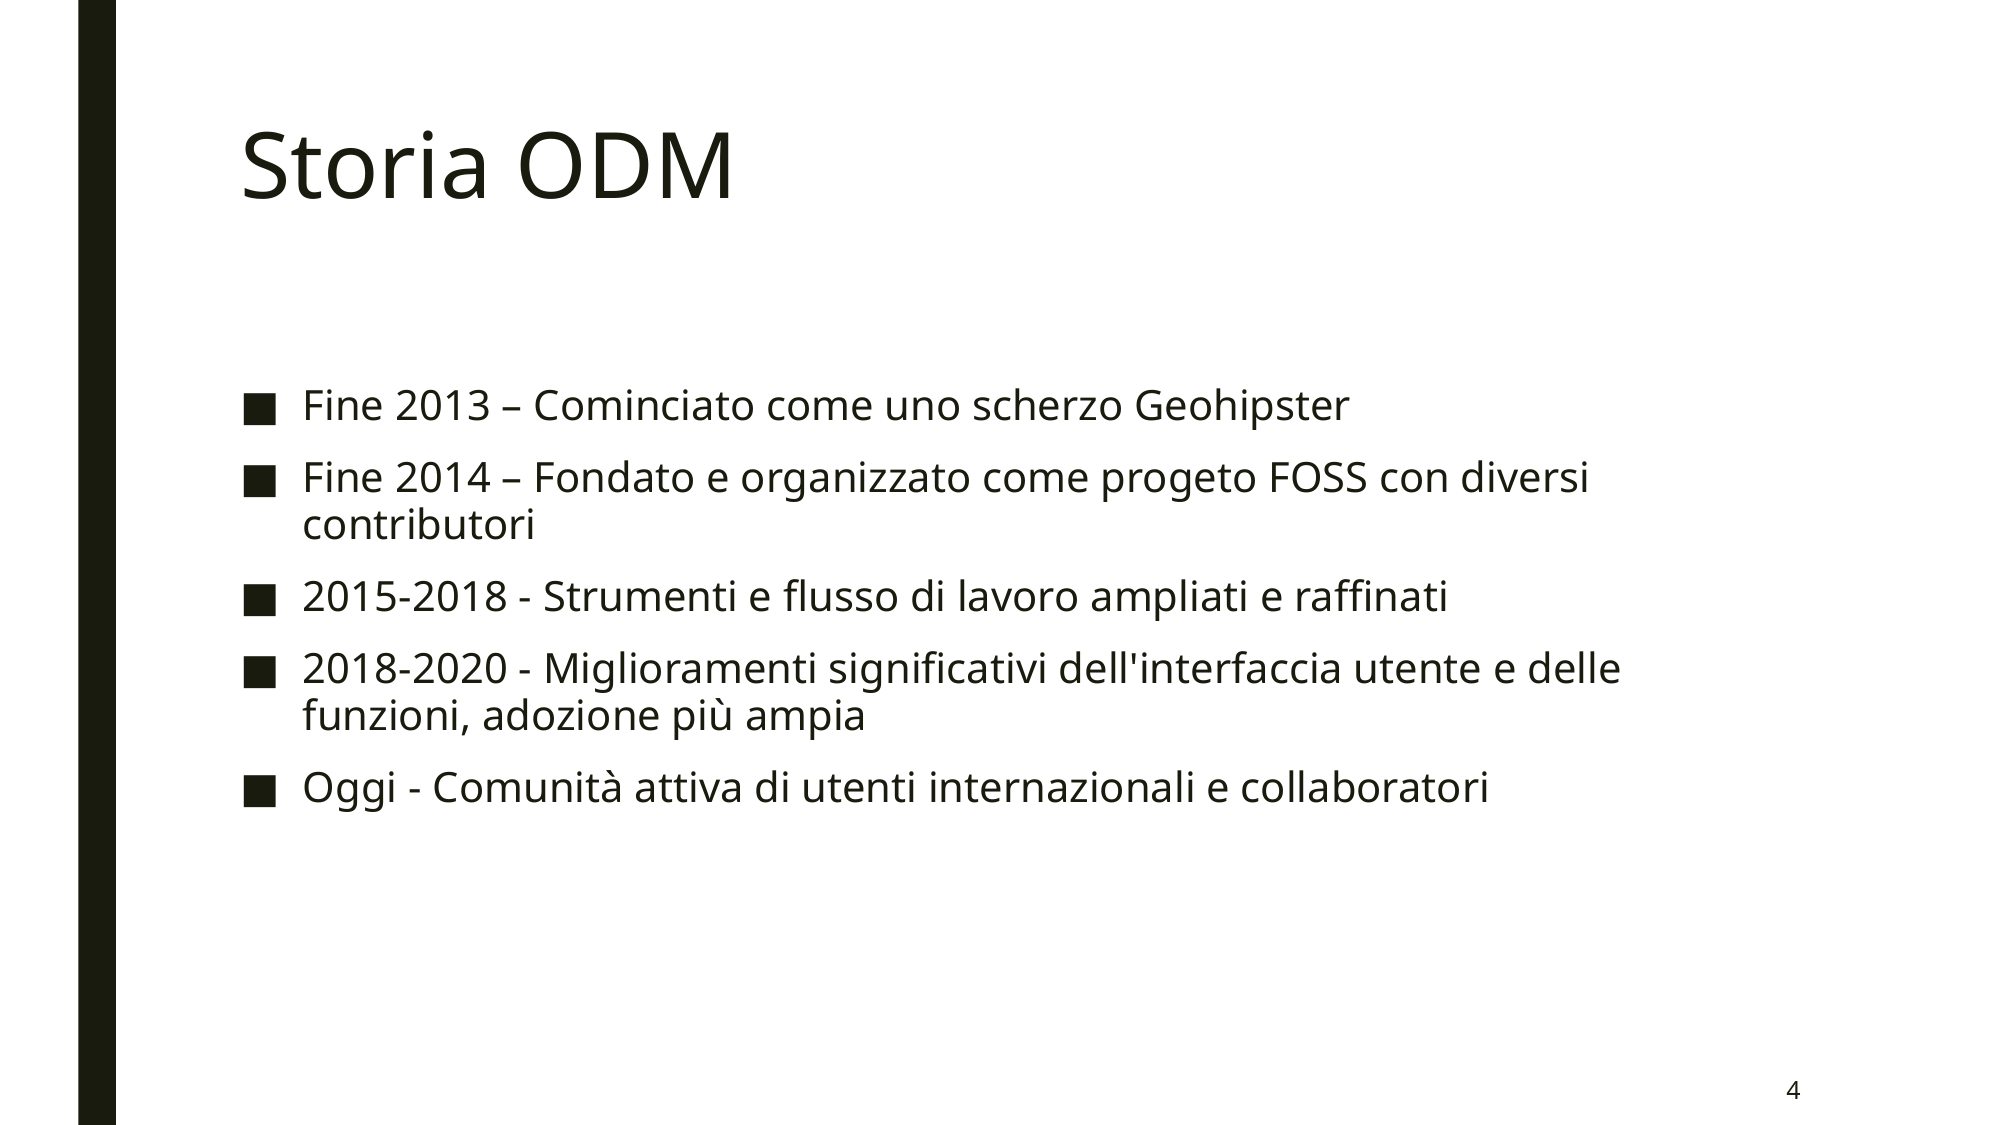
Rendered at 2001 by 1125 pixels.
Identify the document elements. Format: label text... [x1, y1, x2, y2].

slide_number <number> [1553, 1058, 1816, 1125]
list Fine 2013 – Cominciato come uno scherzo Geohipster Fine 2014 – Fondato e organizzato come progeto FOSS con diversi contributori 2015-2018 - Strumenti e flusso di lavoro ampliati e raffinati 2018-2020 - Miglioramenti significativi dell'interfaccia utente e delle funzioni, adozione più ampia Oggi - Comunità attiva di utenti internazionali e collaboratori [225, 375, 1800, 963]
title Storia ODM [225, 112, 1800, 357]
